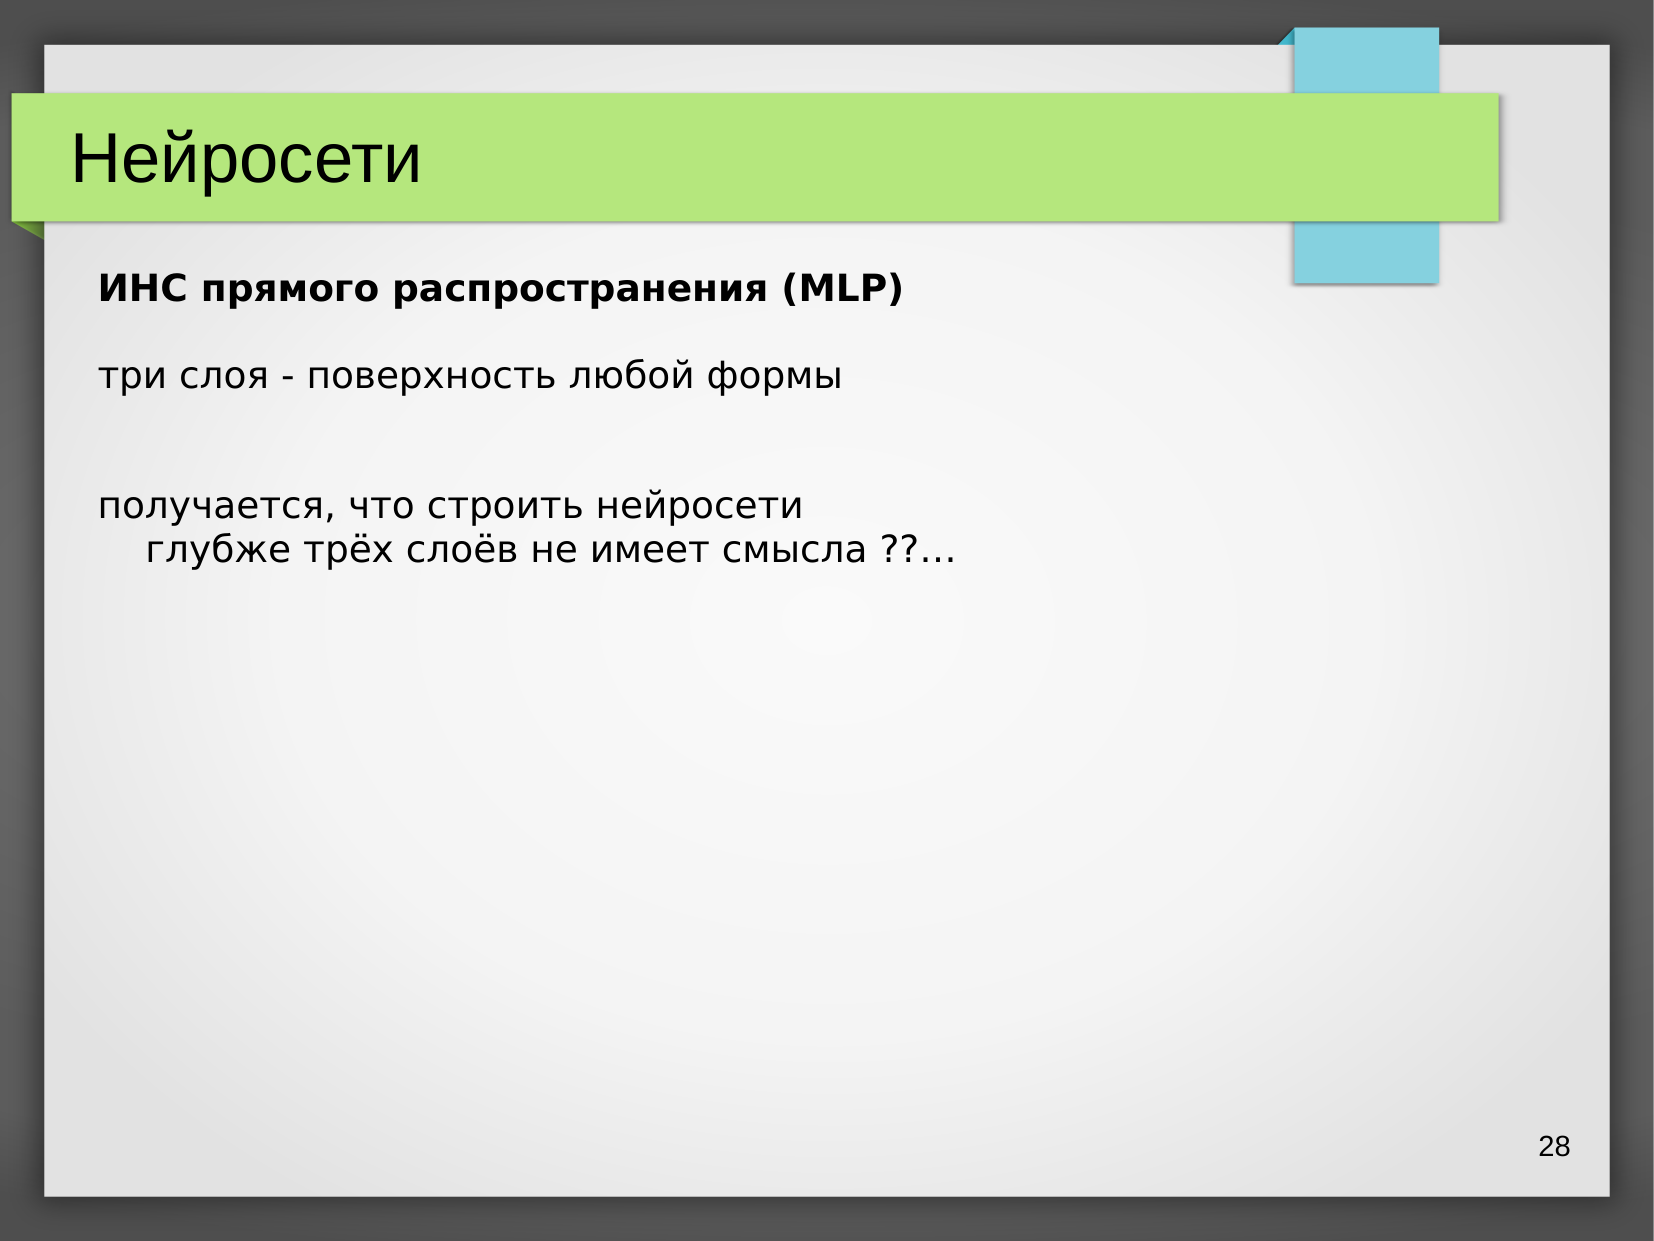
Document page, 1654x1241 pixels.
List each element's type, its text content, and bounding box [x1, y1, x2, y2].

picture [0, 0, 1654, 1241]
text_box ИНС прямого распространения (MLP) три слоя - поверхность любой формы получается, что строить нейросети глубже трёх слоёв не имеет смысла ??… [82, 259, 1595, 753]
title Нейросети [70, 118, 1205, 199]
